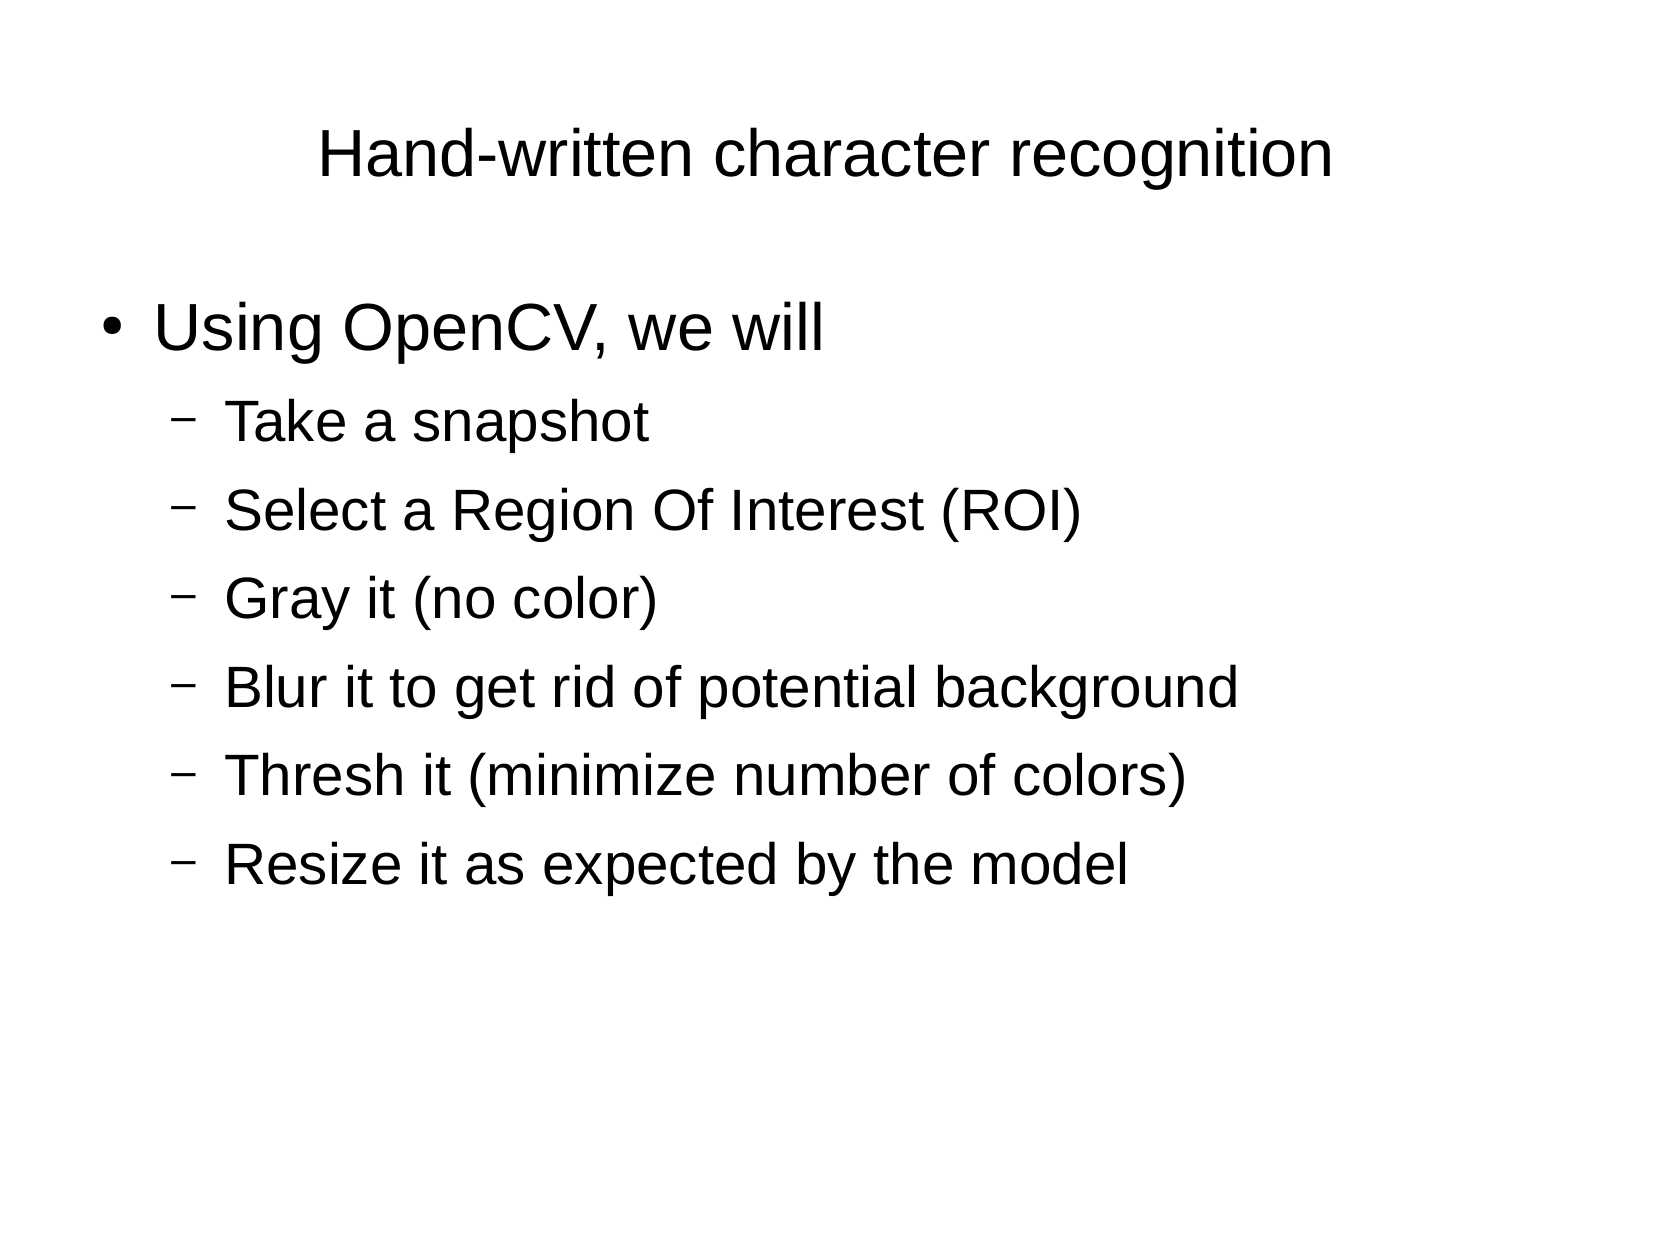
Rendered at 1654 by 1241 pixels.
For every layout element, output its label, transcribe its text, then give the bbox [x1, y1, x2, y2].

title Hand-written character recognition [82, 49, 1571, 257]
list Using OpenCV, we will Take a snapshot Select a Region Of Interest (ROI) Gray it (no color) Blur it to get rid of potential background Thresh it (minimize number of colors) Resize it as expected by the model [82, 290, 1571, 1010]
